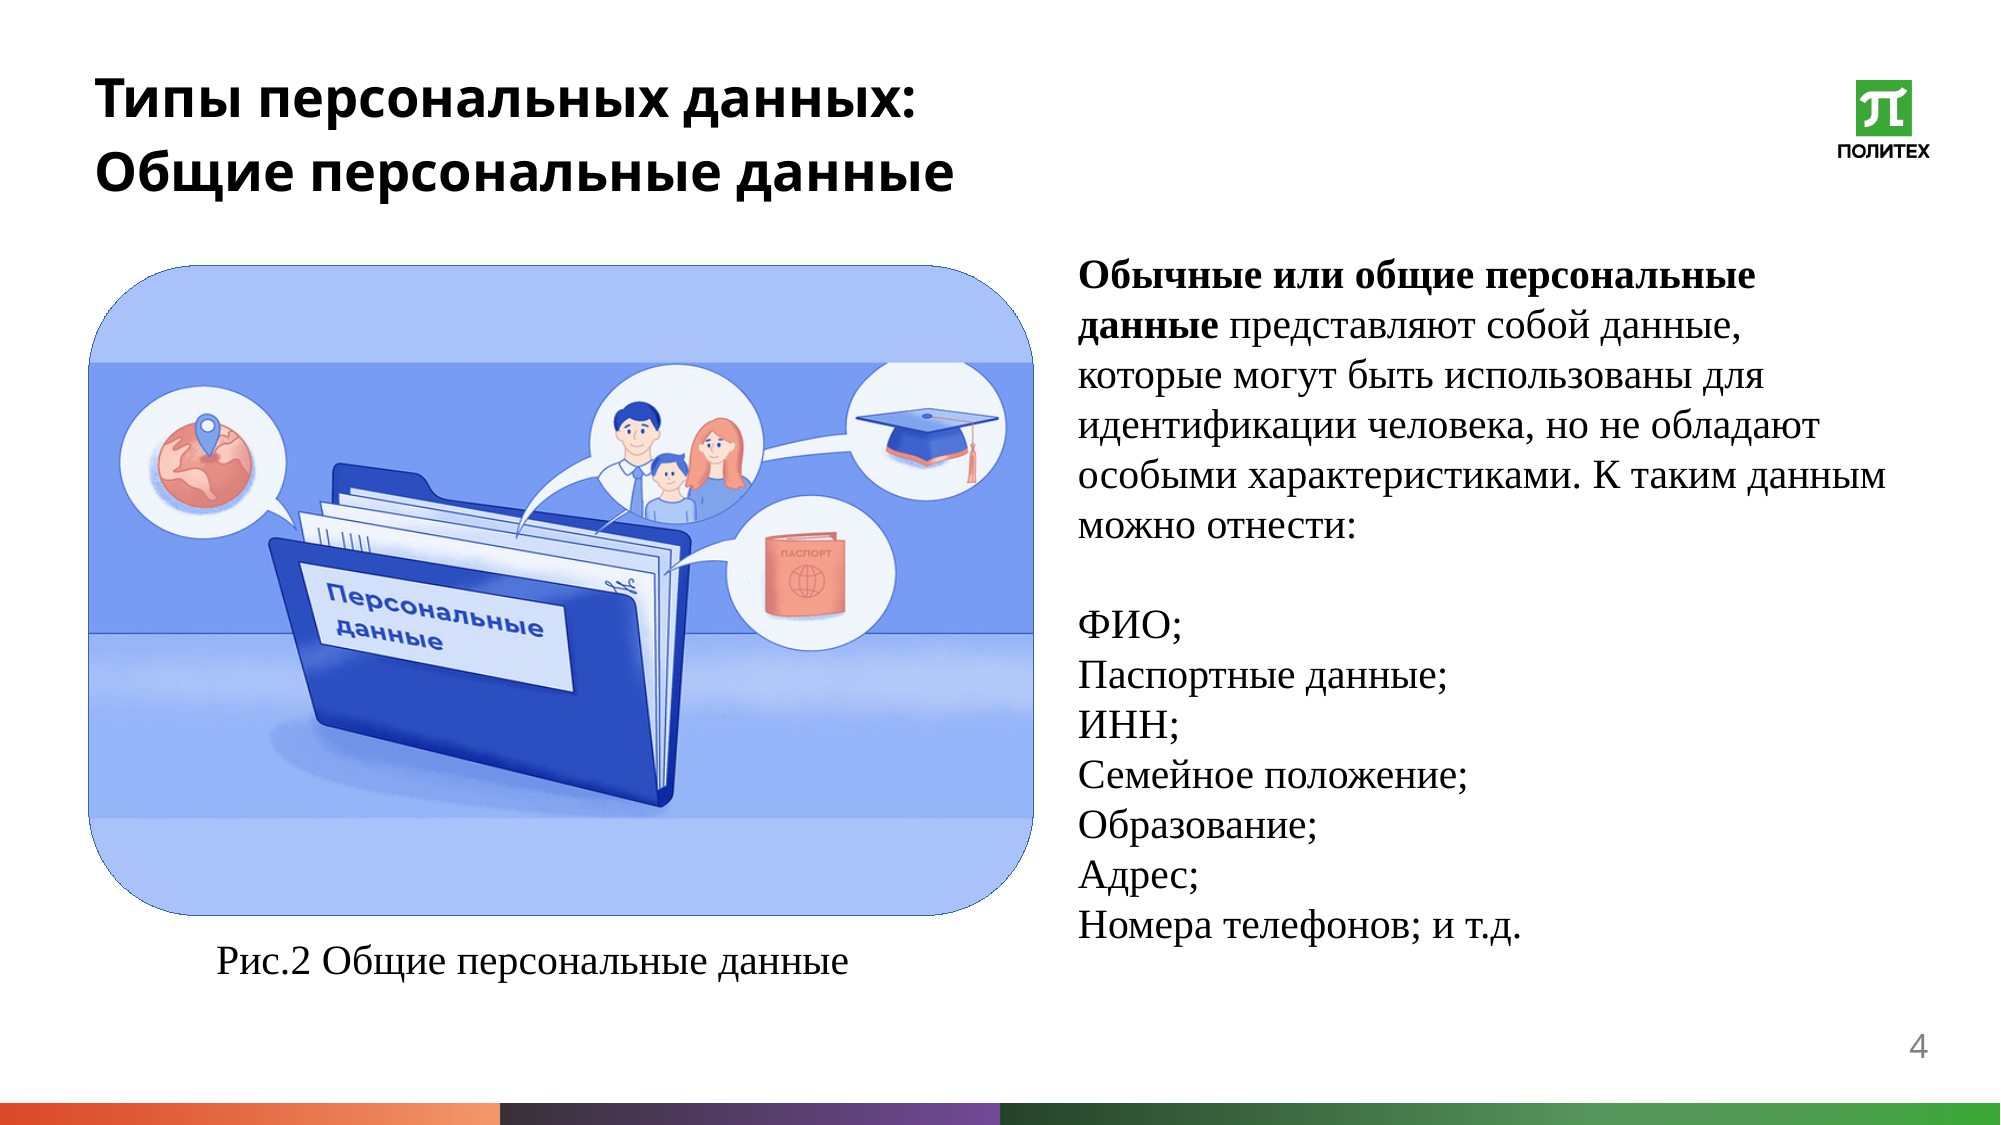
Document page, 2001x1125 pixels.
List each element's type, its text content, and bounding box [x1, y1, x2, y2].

text_box Рис.2 Общие персональные данные [201, 929, 910, 1084]
text_box Типы персональных данных: Общие персональные данные [94, 59, 957, 298]
picture [0, 1103, 2000, 1125]
picture [1838, 80, 1930, 158]
slide_number <номер> [1493, 1018, 1944, 1079]
text_box [88, 265, 1034, 916]
text_box Обычные или общие персональные данные представляют собой данные, которые могут быть использованы для идентификации человека, но не обладают особыми характеристиками. К таким данным можно отнести: ФИО; Паспортные данные; ИНН; Семейное положение; Образование; Адрес; Номера телефонов; и т.д. [1062, 239, 1912, 1000]
